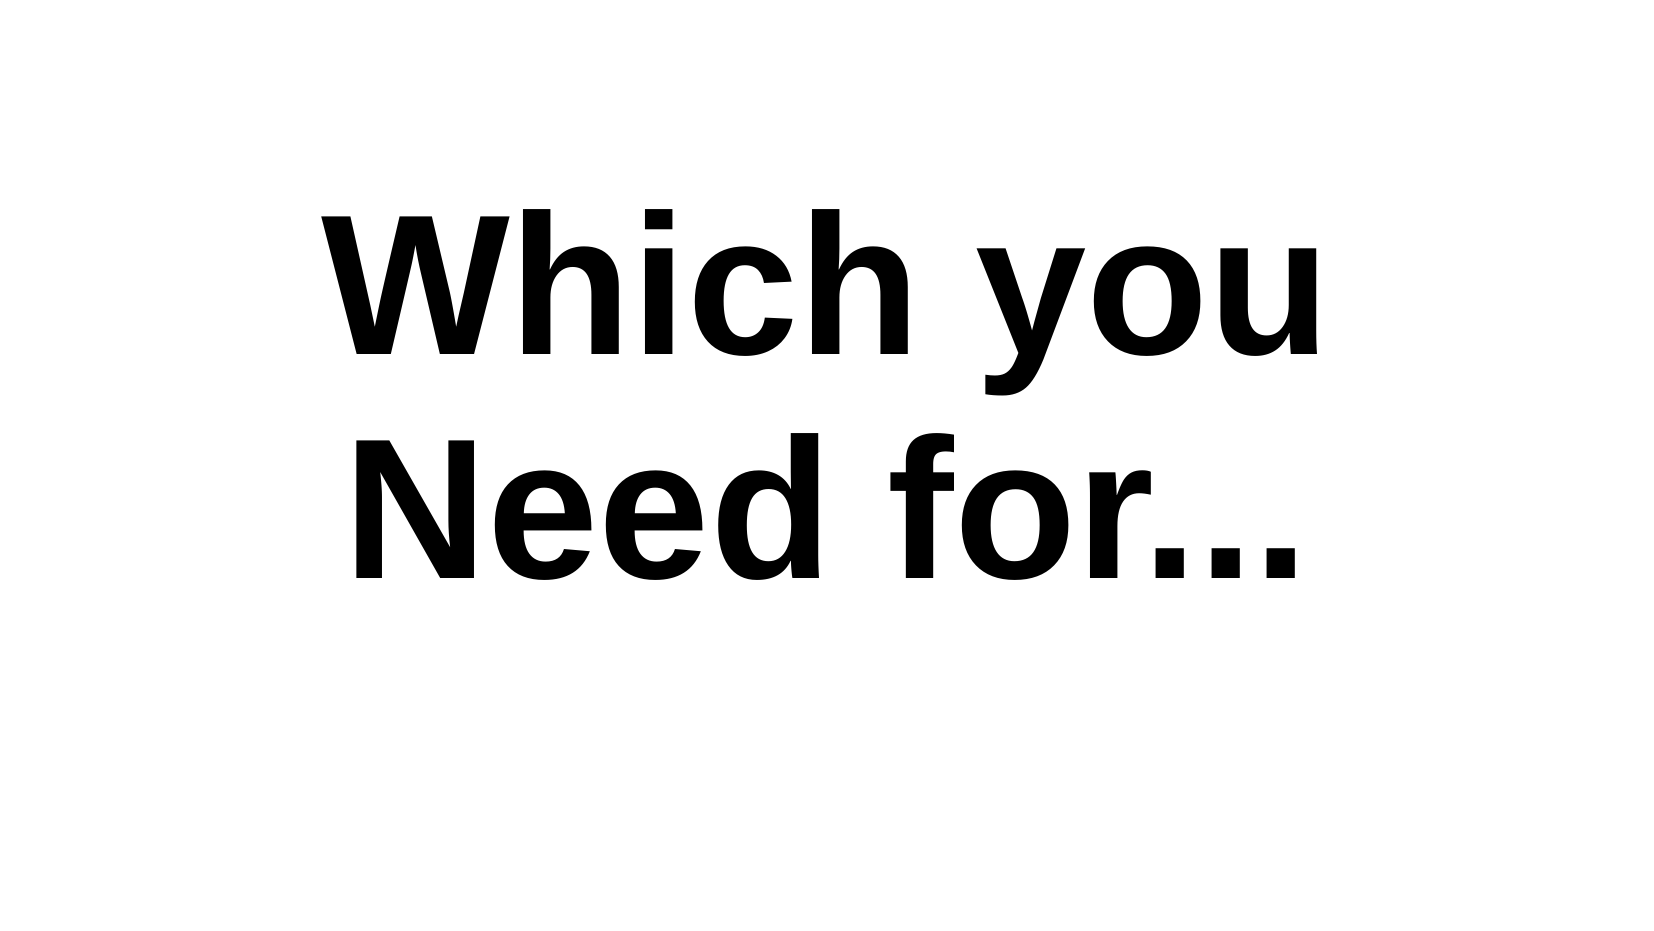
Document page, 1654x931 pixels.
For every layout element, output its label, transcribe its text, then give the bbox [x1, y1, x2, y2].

subtitle Which you Need for... [82, 37, 1571, 757]
